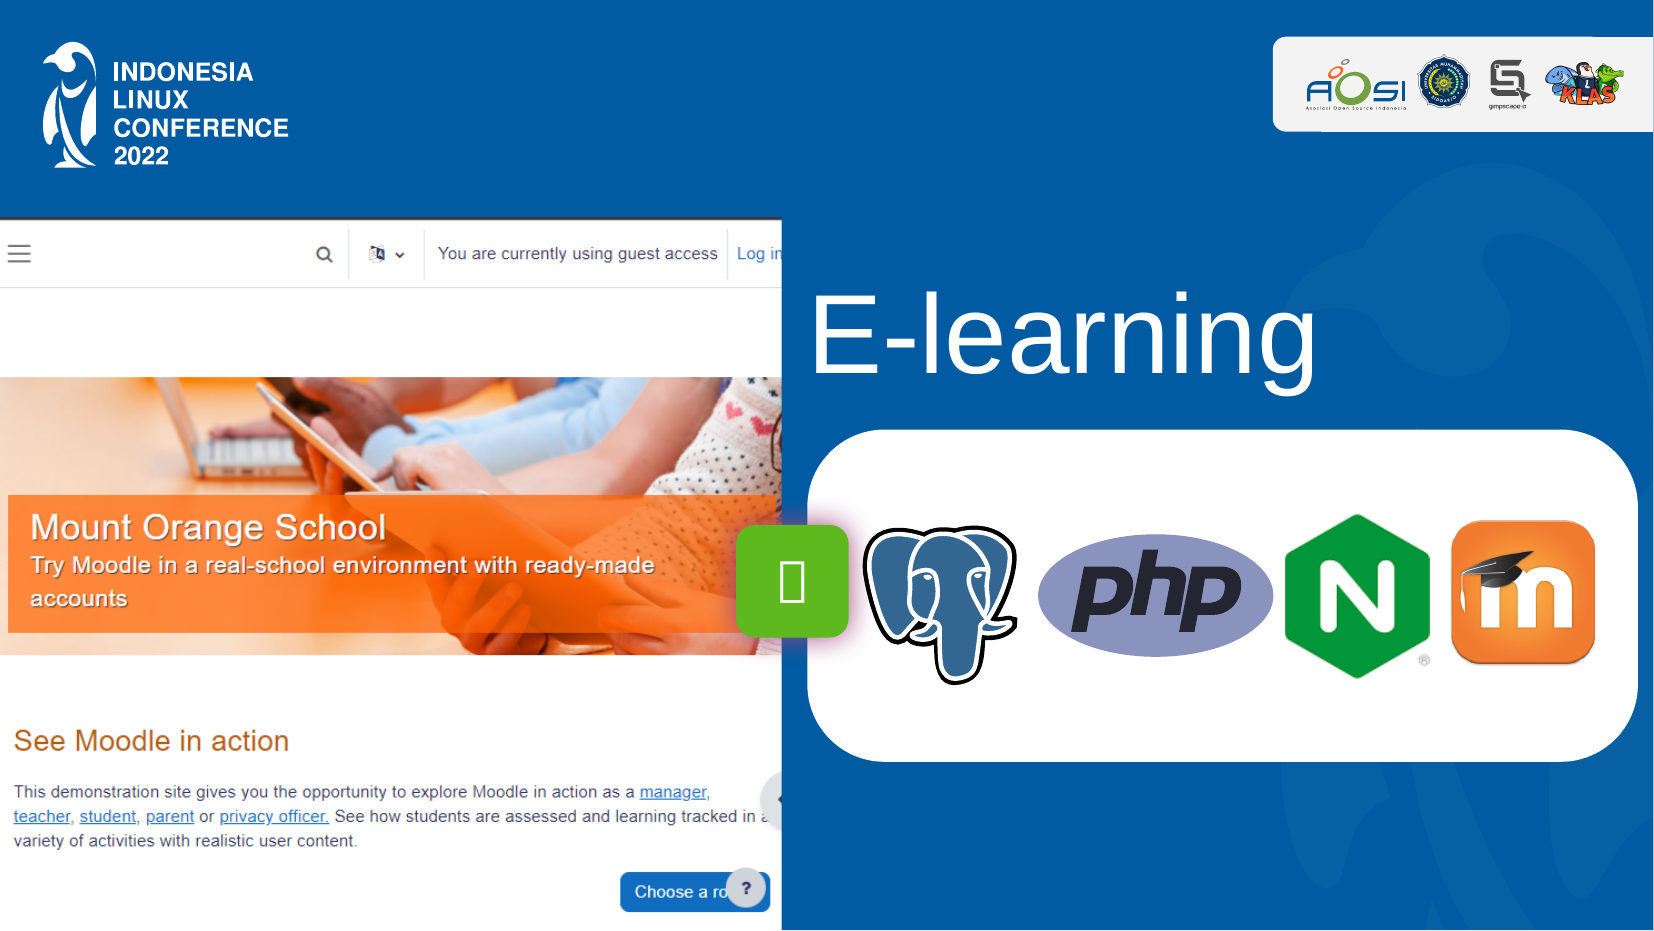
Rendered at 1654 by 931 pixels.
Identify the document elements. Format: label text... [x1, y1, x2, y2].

picture [862, 525, 1018, 686]
picture [0, 217, 782, 931]
picture [1545, 62, 1624, 105]
text_box [807, 429, 1638, 762]
title E-learning [807, 146, 1558, 409]
picture [1285, 513, 1430, 680]
picture [1417, 54, 1471, 108]
text_box  [736, 524, 849, 638]
picture [1038, 534, 1274, 658]
picture [1444, 513, 1602, 671]
